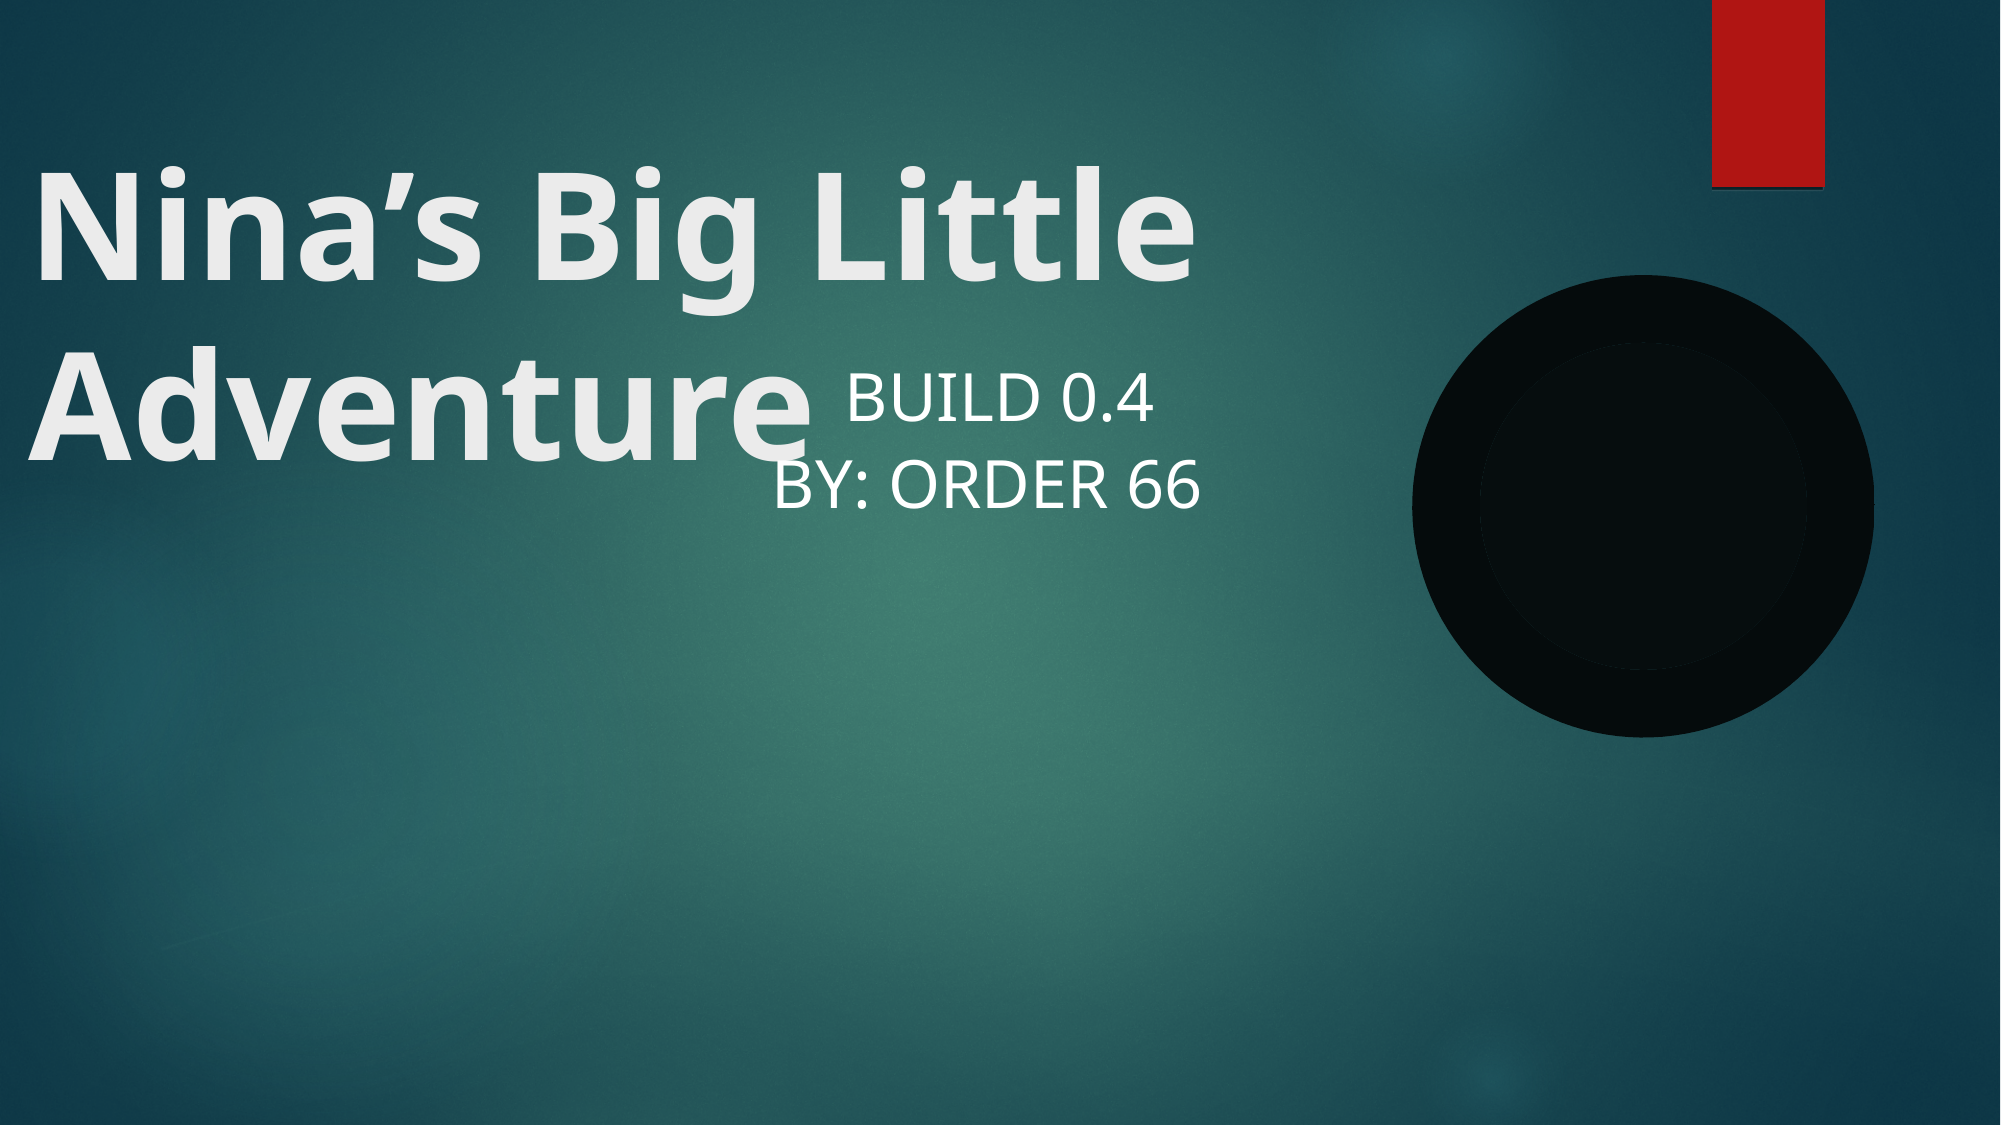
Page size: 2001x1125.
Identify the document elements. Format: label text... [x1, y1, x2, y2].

subtitle Build 0.4 [418, 347, 1582, 436]
title Nina’s Big Little Adventure [13, 122, 1987, 347]
text_box By: Order 66 [756, 434, 1921, 502]
